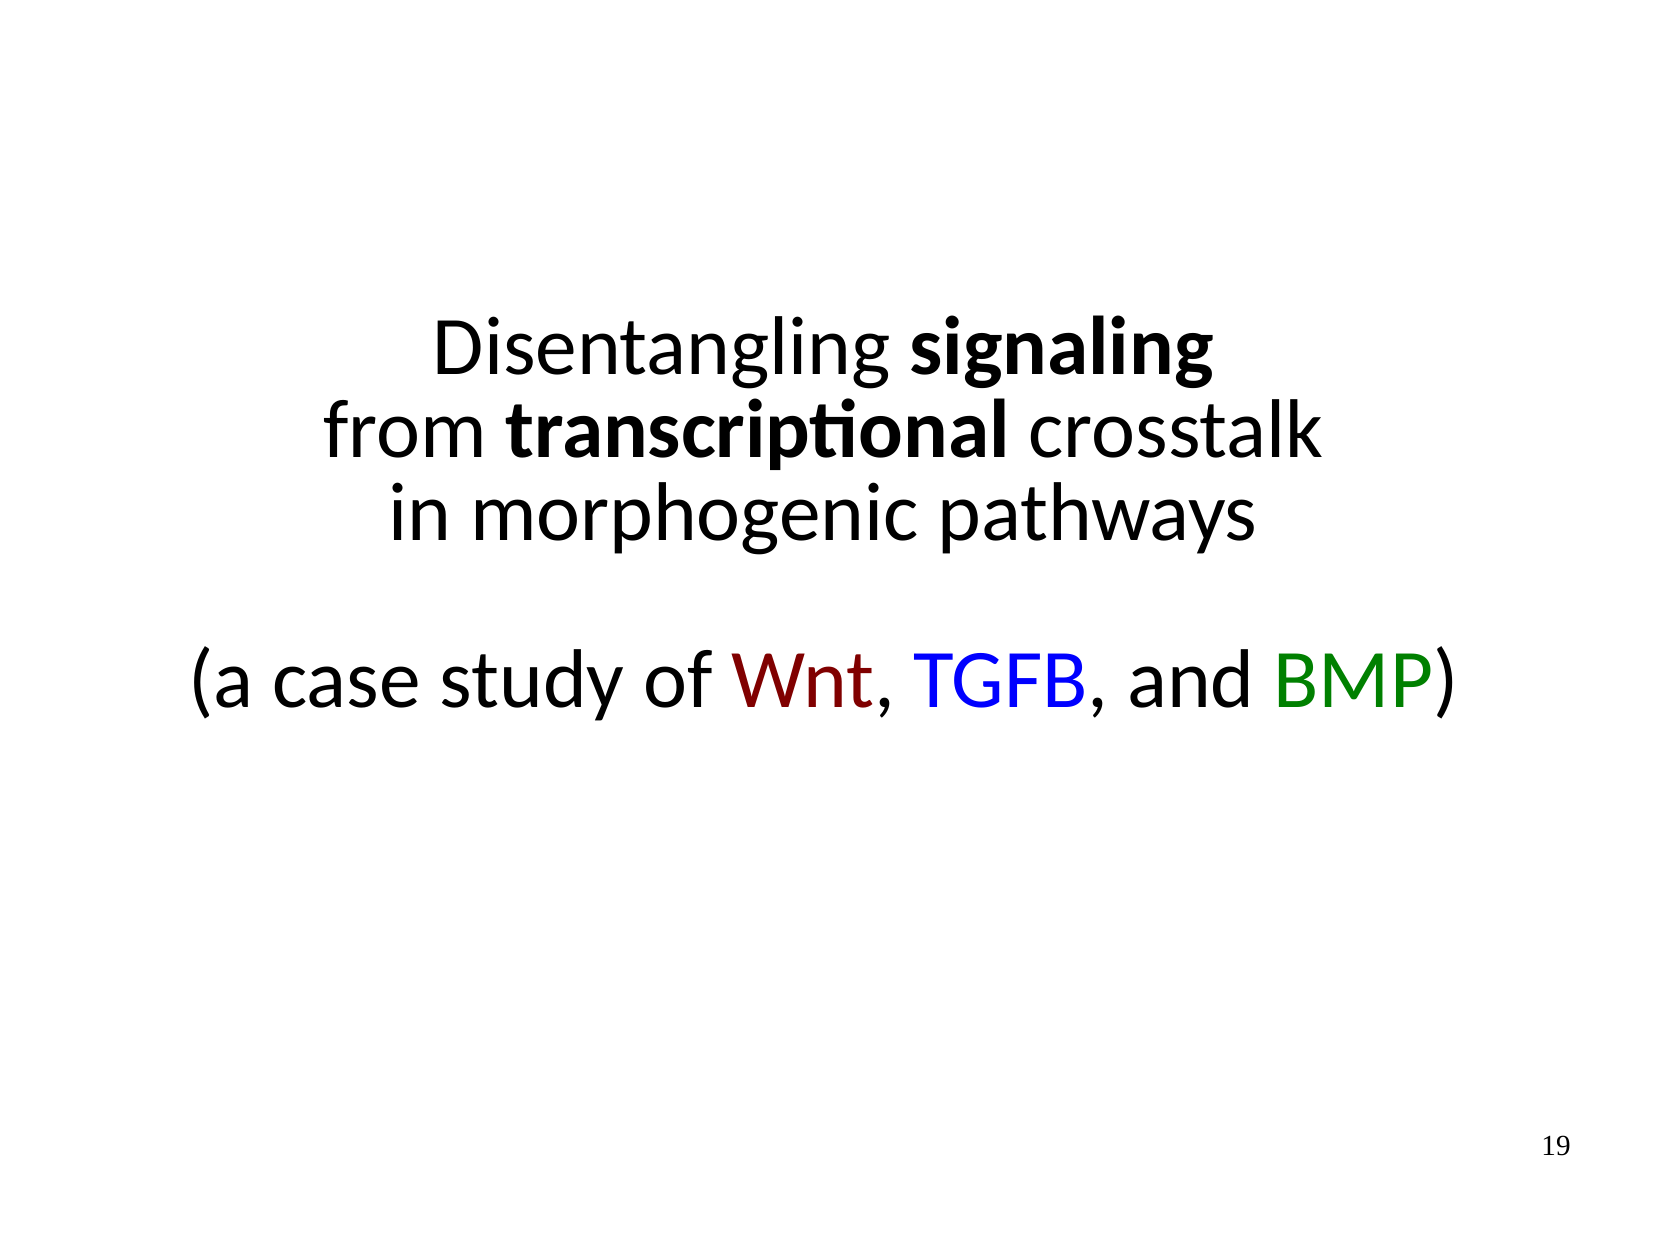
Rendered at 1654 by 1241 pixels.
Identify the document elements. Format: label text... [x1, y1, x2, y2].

text_box Disentangling signaling from transcriptional crosstalk in morphogenic pathways (a case study of Wnt, TGFB, and BMP) [170, 304, 1477, 1004]
